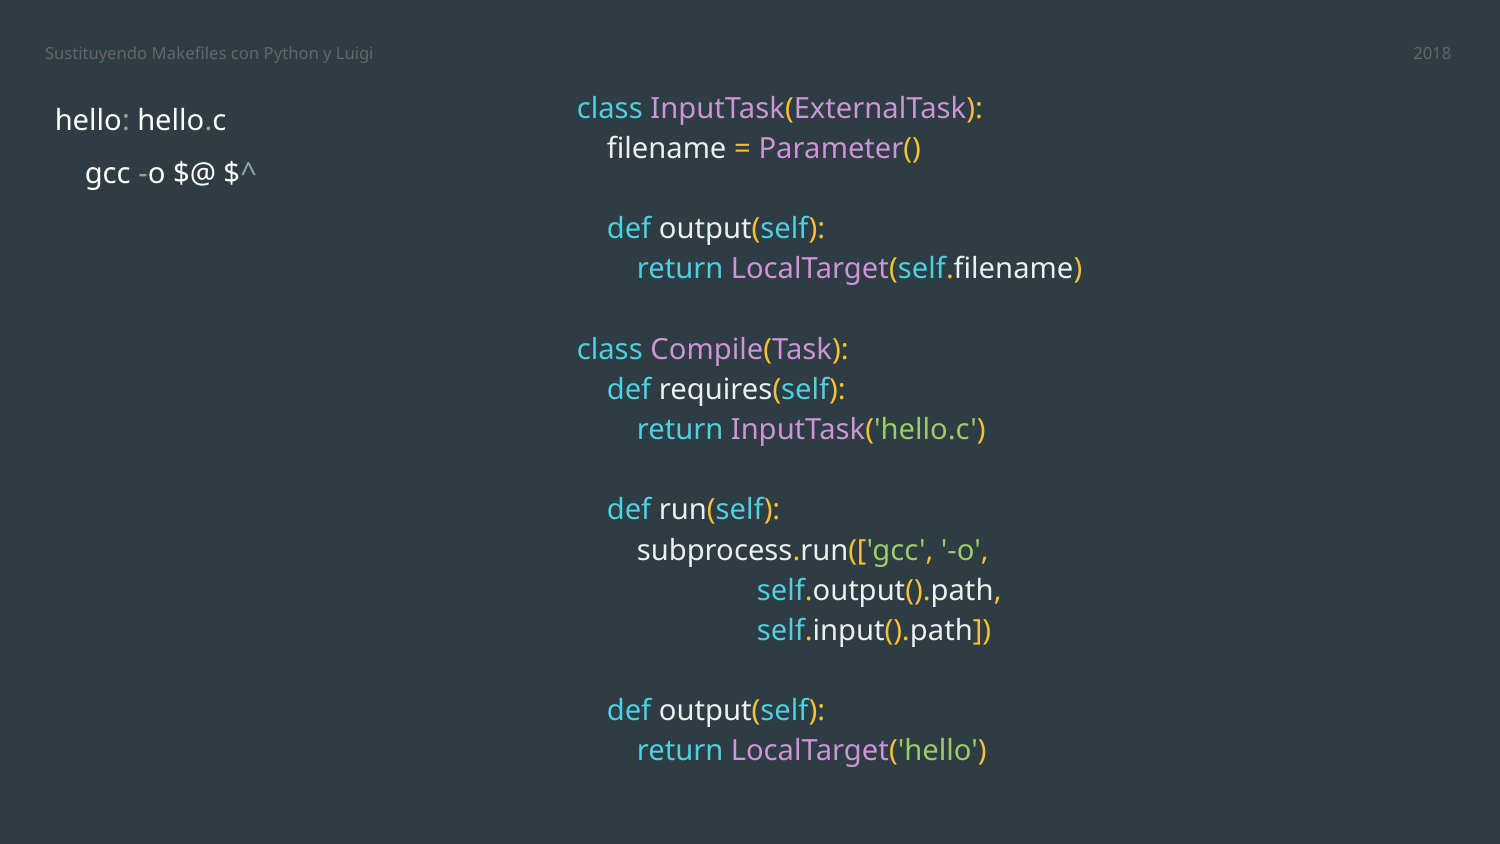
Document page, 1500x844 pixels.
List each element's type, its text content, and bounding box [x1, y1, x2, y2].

list hello: hello.c gcc -o $@ $^ [39, 69, 561, 561]
list class InputTask(ExternalTask): filename = Parameter() def output(self): return LocalTarget(self.filename) class Compile(Task): def requires(self): return InputTask('hello.c') def run(self): subprocess.run(['gcc', '-o', self.output().path, self.input().path]) def output(self): return LocalTarget('hello') [561, 69, 1444, 803]
